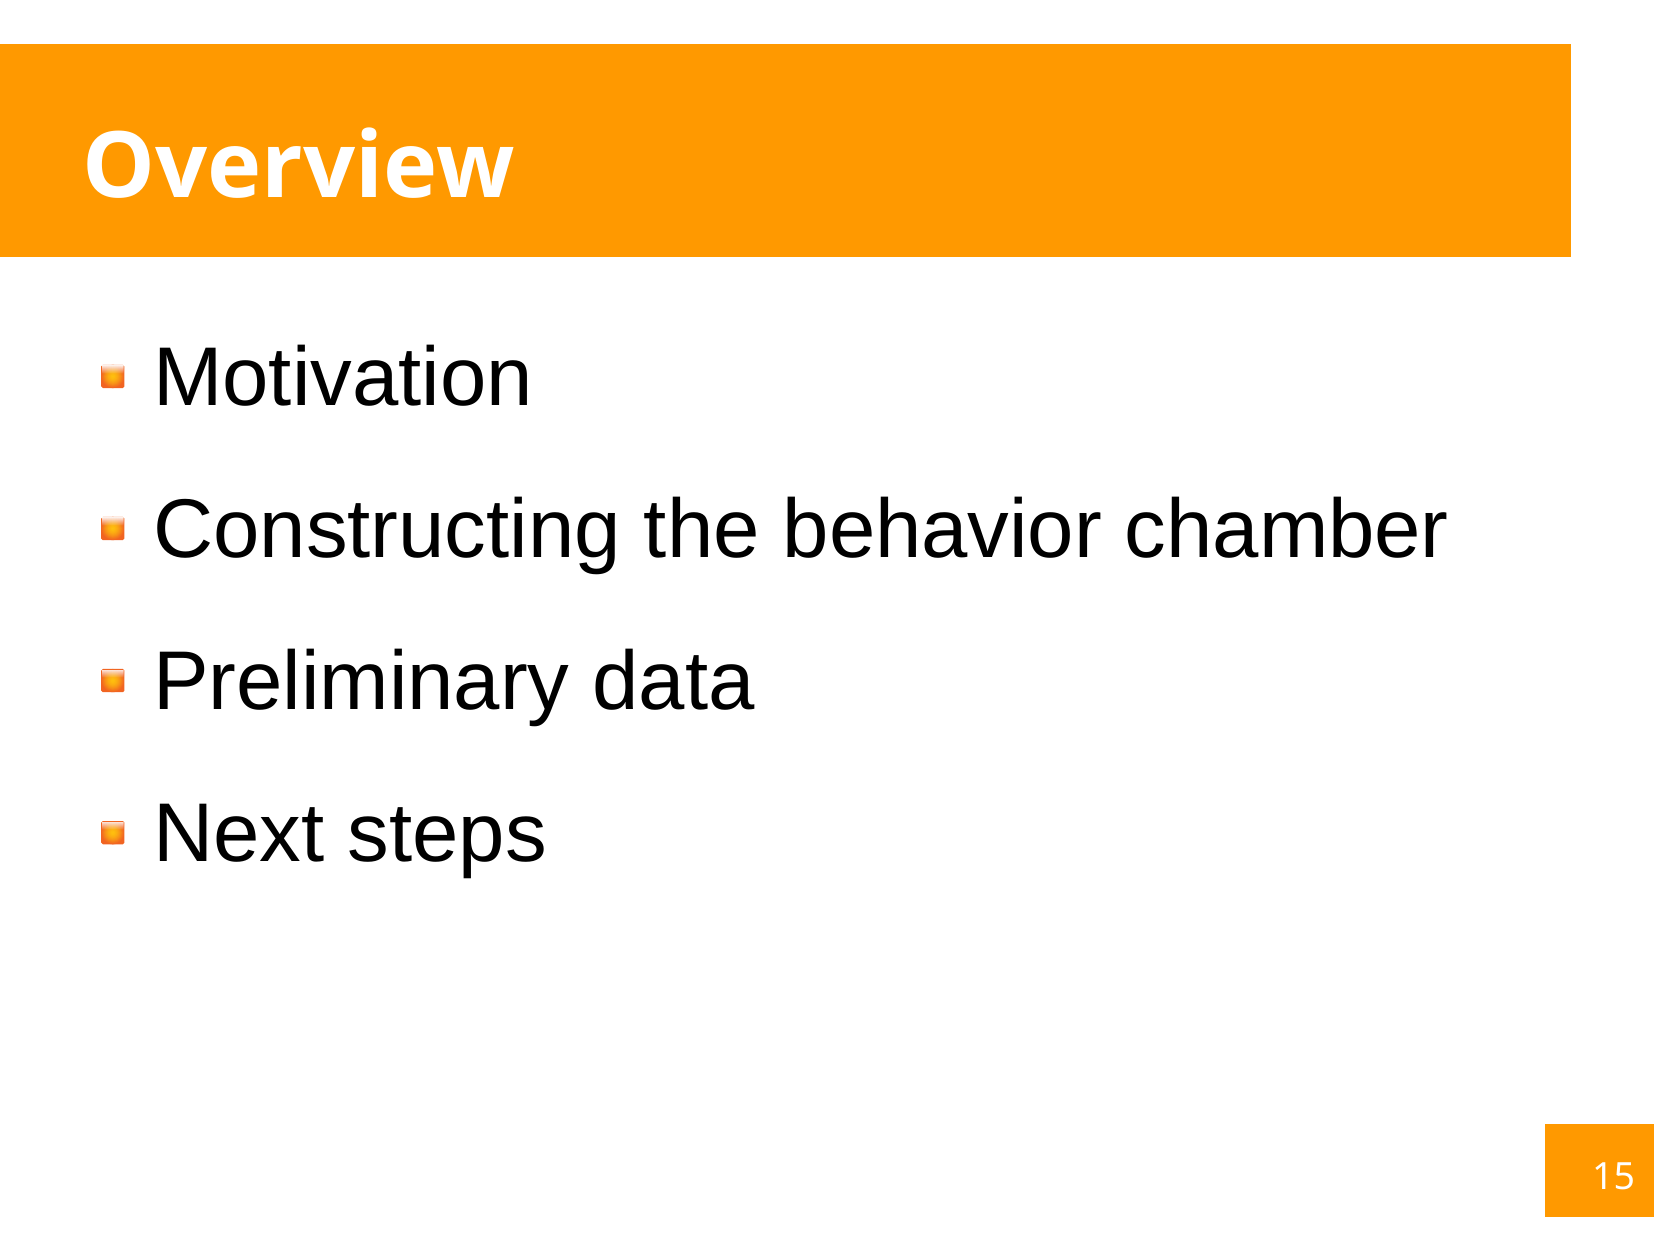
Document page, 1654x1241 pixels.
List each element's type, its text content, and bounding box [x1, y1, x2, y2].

title 15 [1563, 1148, 1636, 1194]
list Motivation Constructing the behavior chamber Preliminary data Next steps [82, 330, 1571, 1096]
text_box [1545, 1124, 1654, 1217]
text_box [0, 44, 1571, 257]
title Overview [82, 49, 1571, 257]
